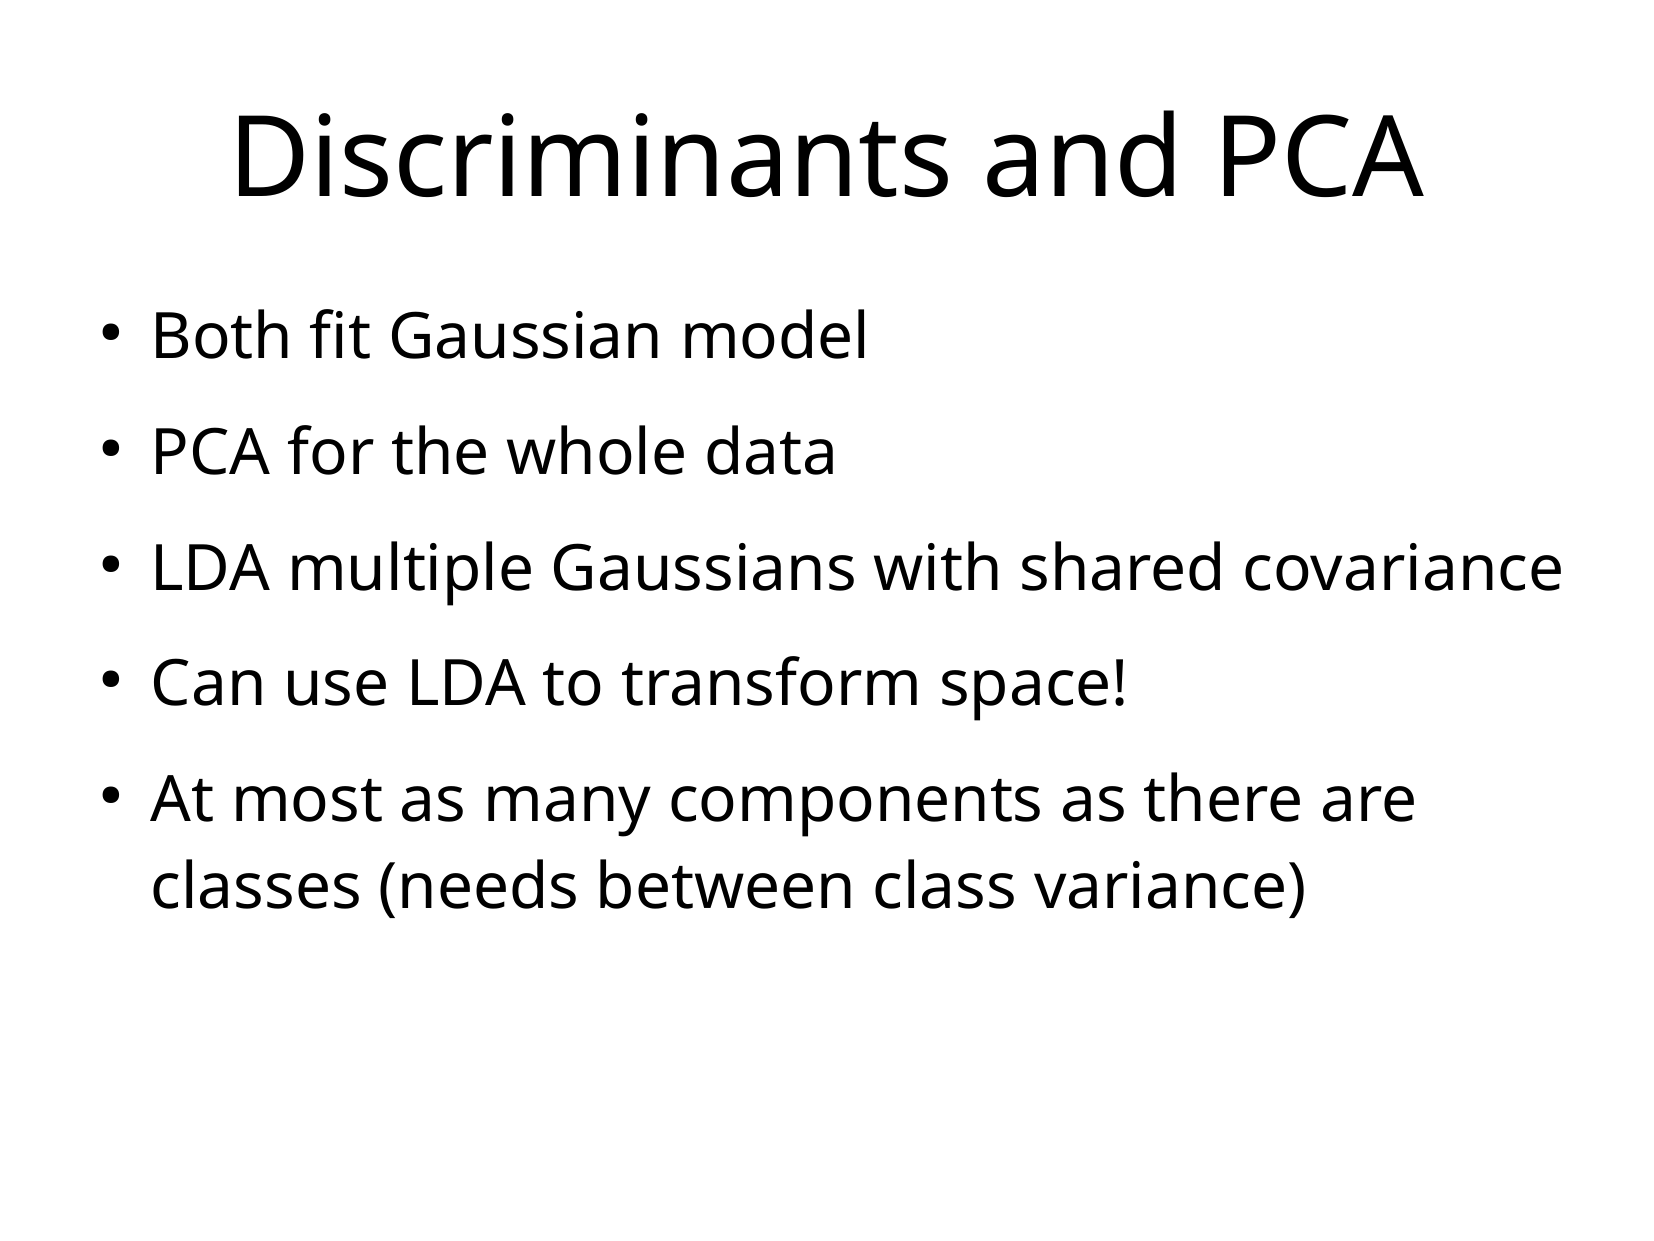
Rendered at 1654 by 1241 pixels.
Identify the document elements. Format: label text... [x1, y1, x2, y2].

list Both fit Gaussian model PCA for the whole data LDA multiple Gaussians with shared covariance Can use LDA to transform space! At most as many components as there are classes (needs between class variance) [82, 290, 1571, 1010]
title Discriminants and PCA [82, 49, 1571, 257]
